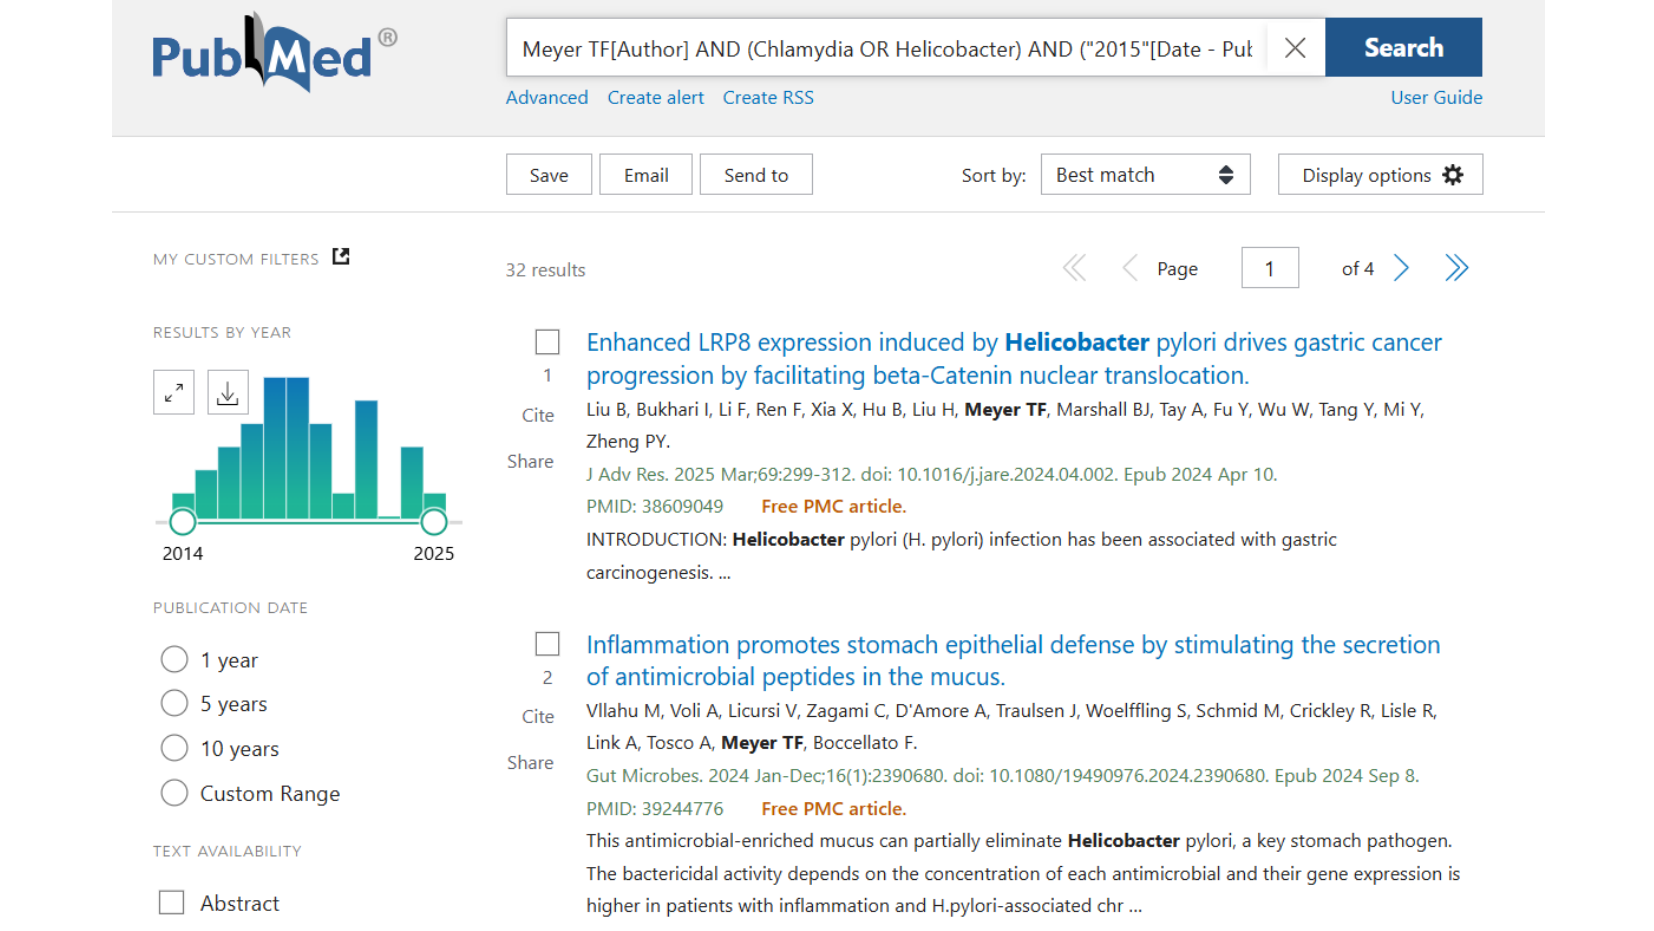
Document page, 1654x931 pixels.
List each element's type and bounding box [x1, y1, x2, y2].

picture [112, 0, 1545, 931]
